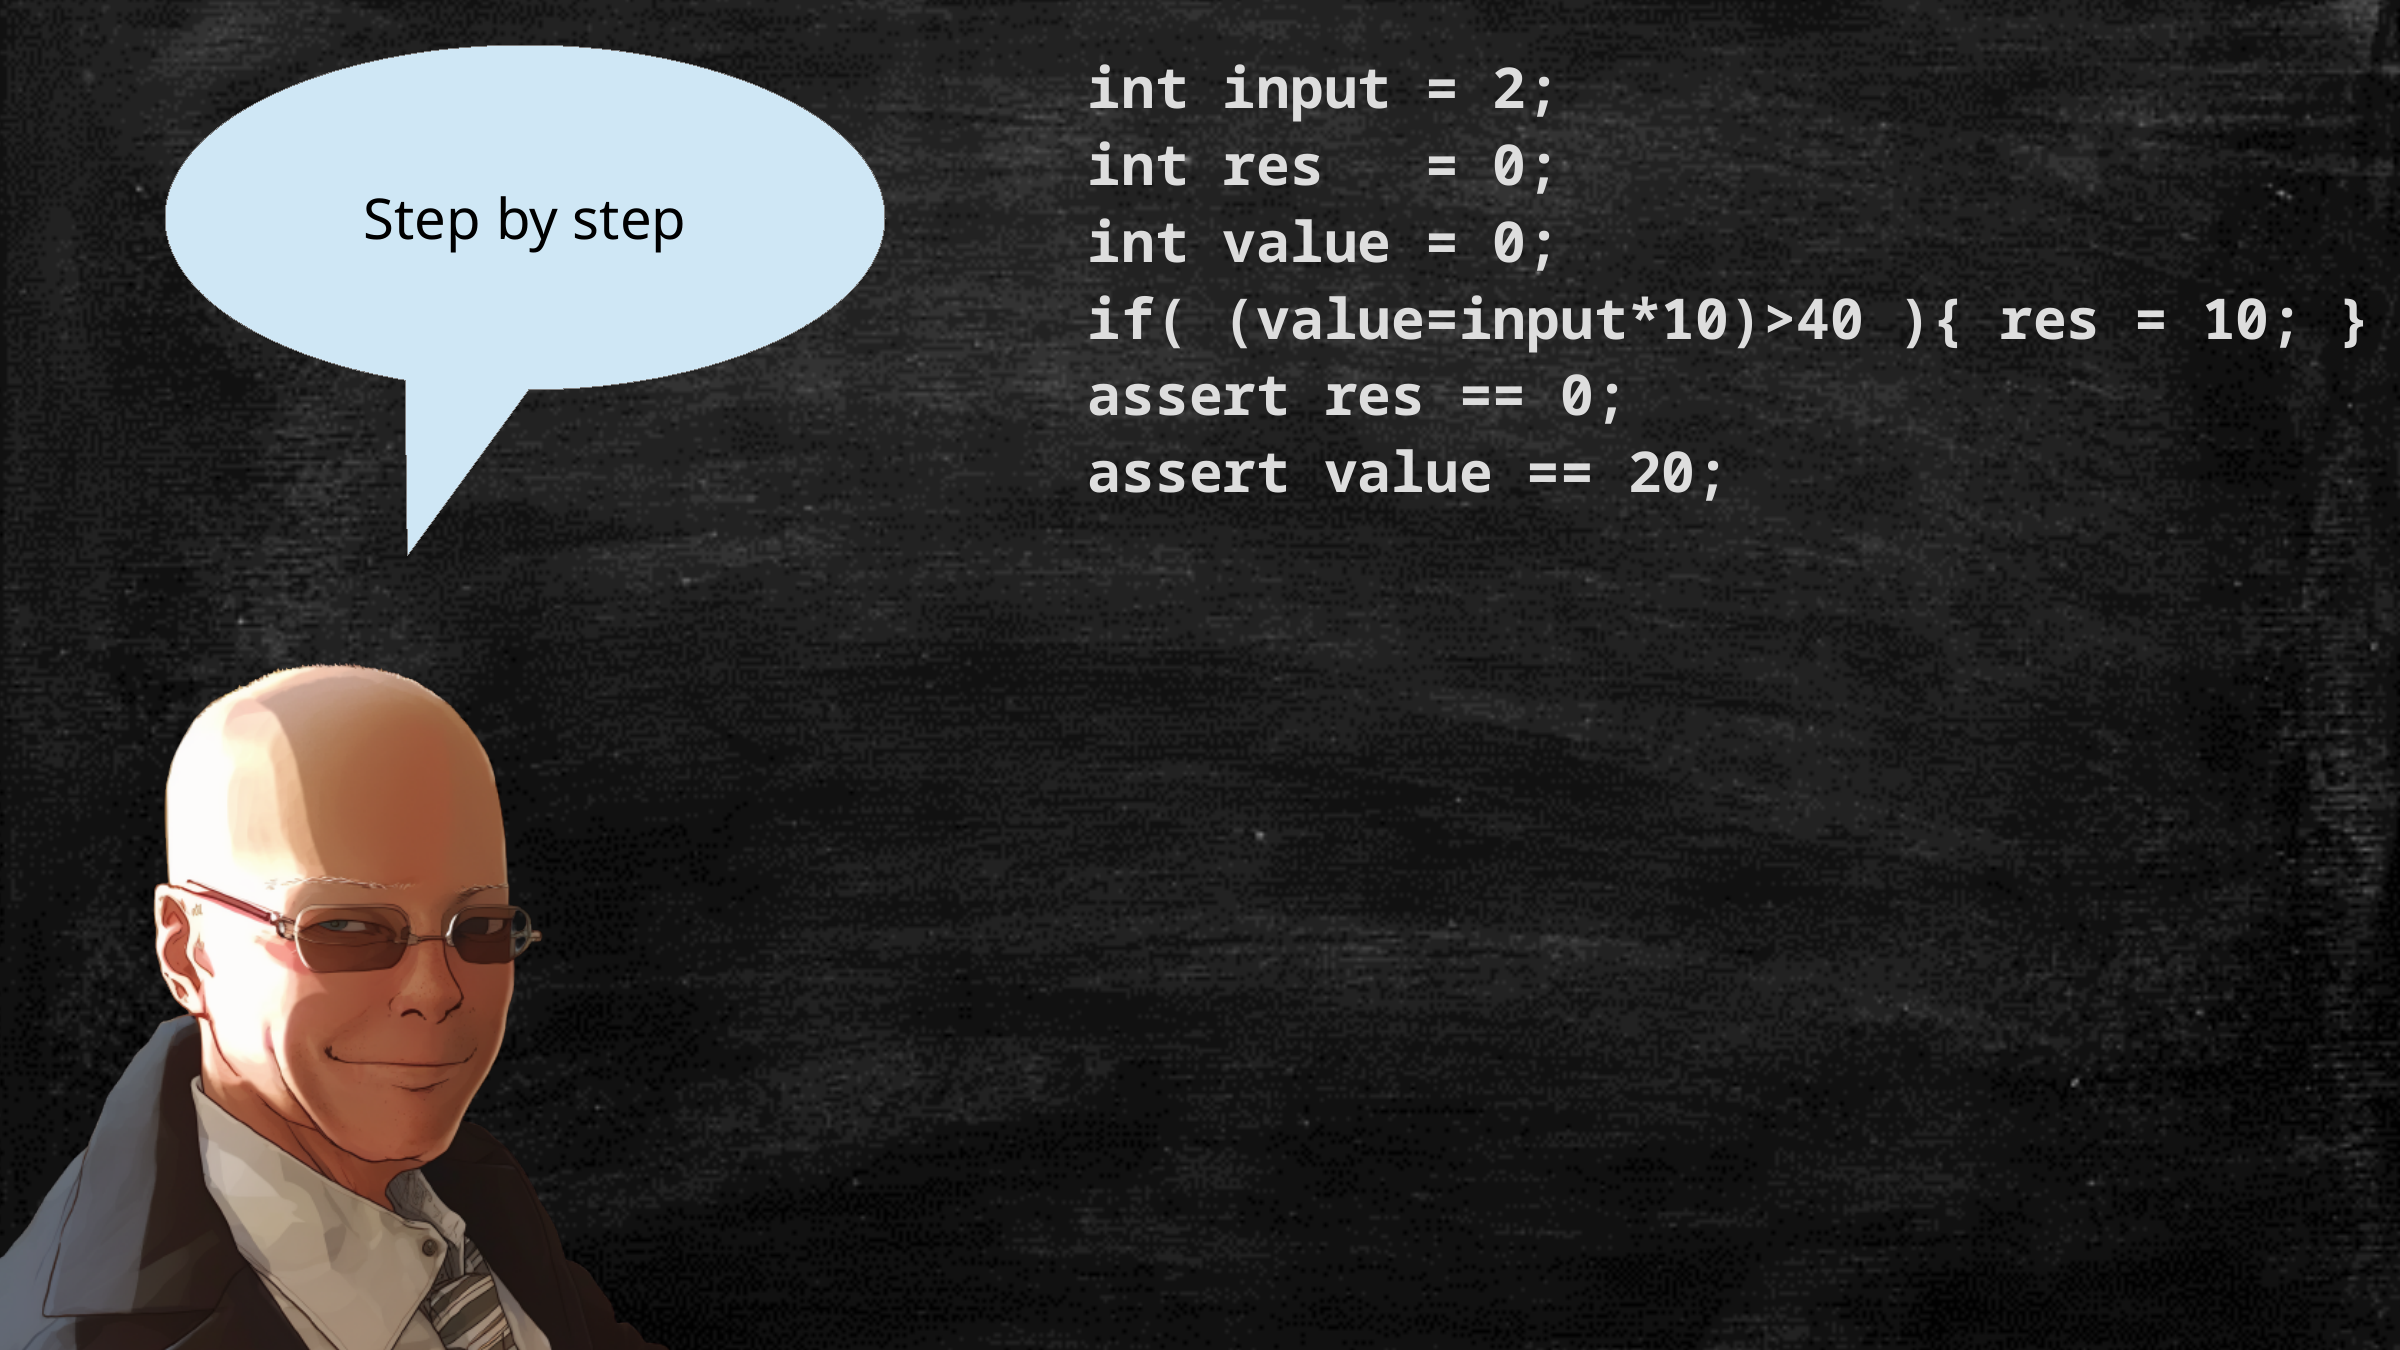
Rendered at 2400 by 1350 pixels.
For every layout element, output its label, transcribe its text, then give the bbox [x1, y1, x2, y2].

text_box Step by step [165, 45, 886, 556]
picture [0, 0, 2400, 1350]
text_box int input = 2; int res = 0; int value = 0; if( (value=input*10)>40 ){ res = 10; } assert res == 0; assert value == 20; [1072, 41, 2400, 822]
